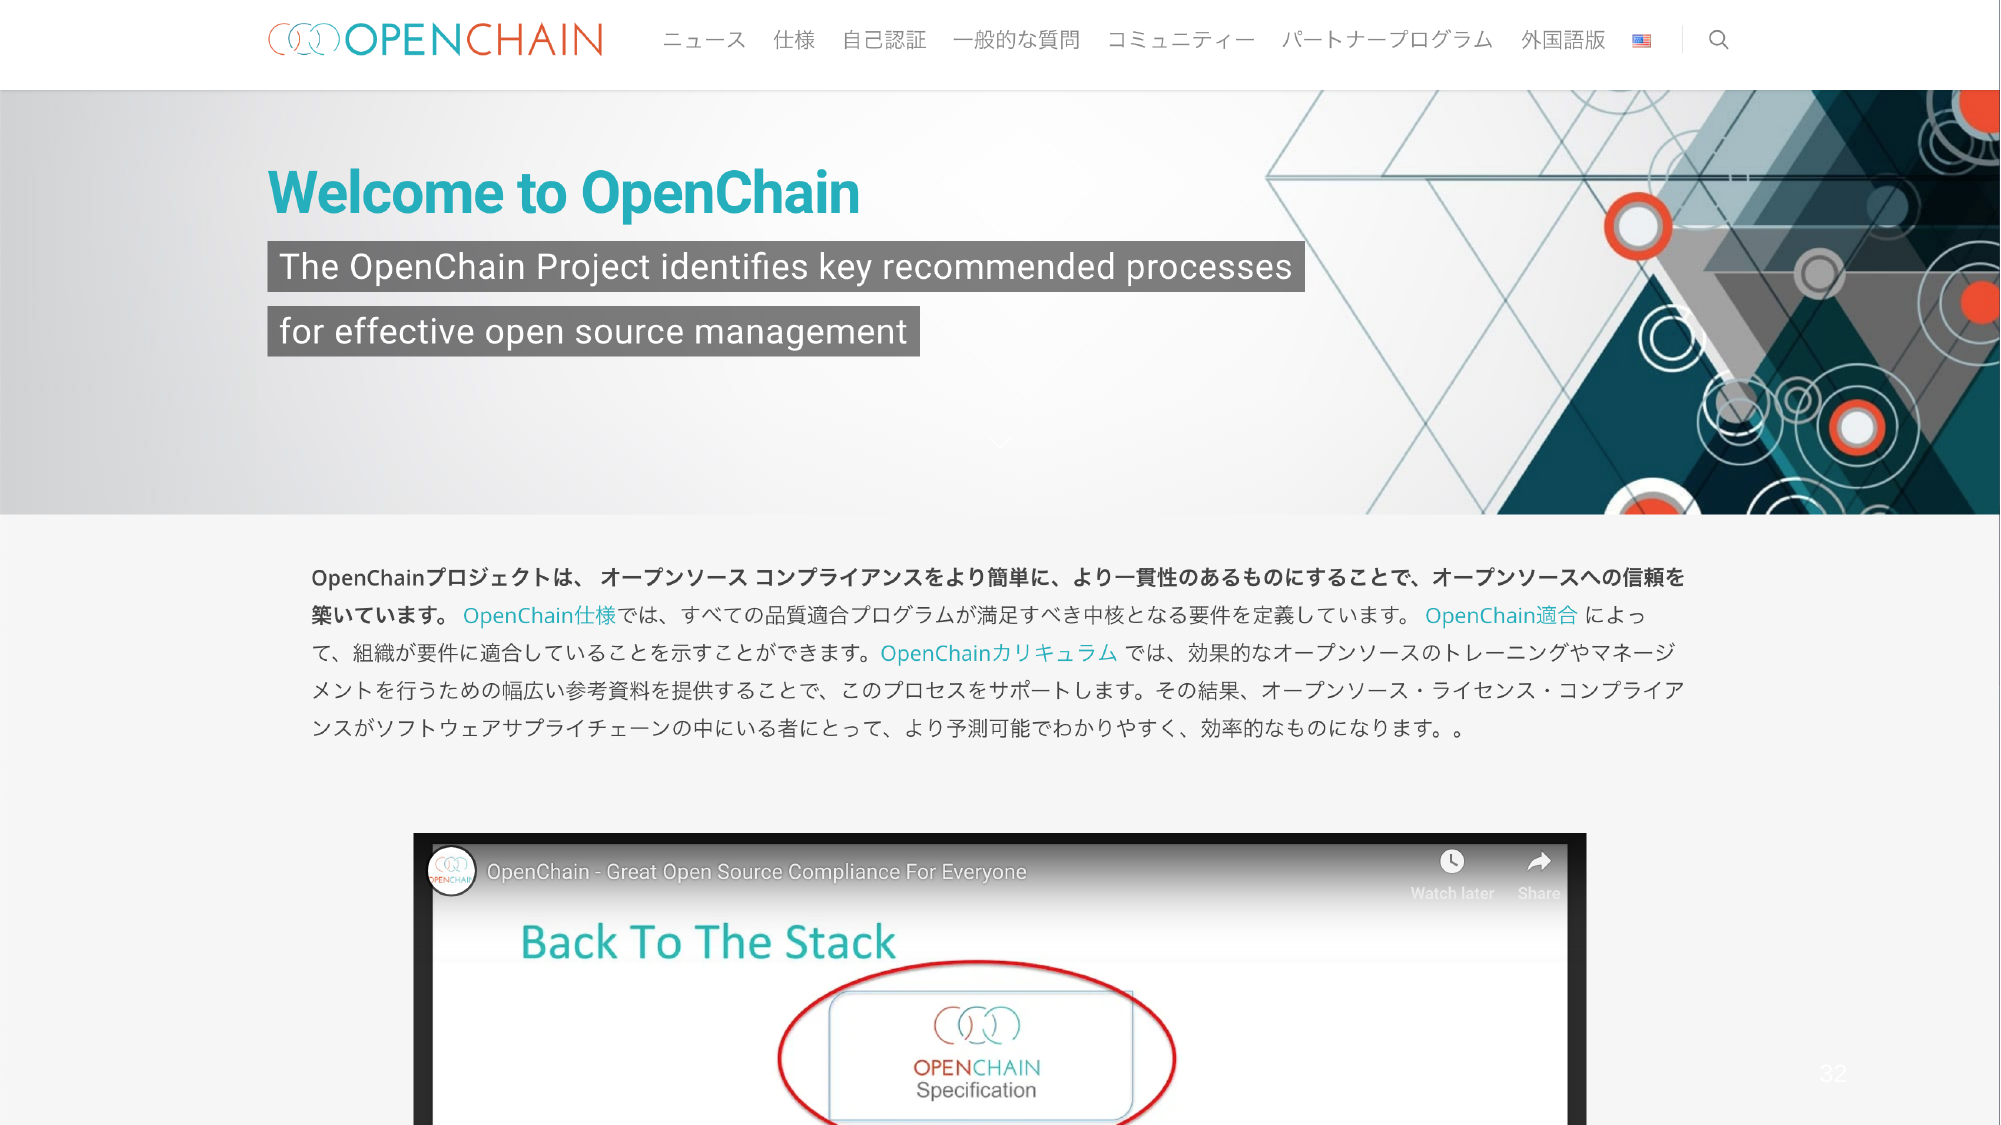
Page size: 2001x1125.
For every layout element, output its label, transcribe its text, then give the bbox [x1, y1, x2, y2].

slide_number <number> [1412, 1042, 1863, 1103]
picture [0, 0, 2000, 1125]
